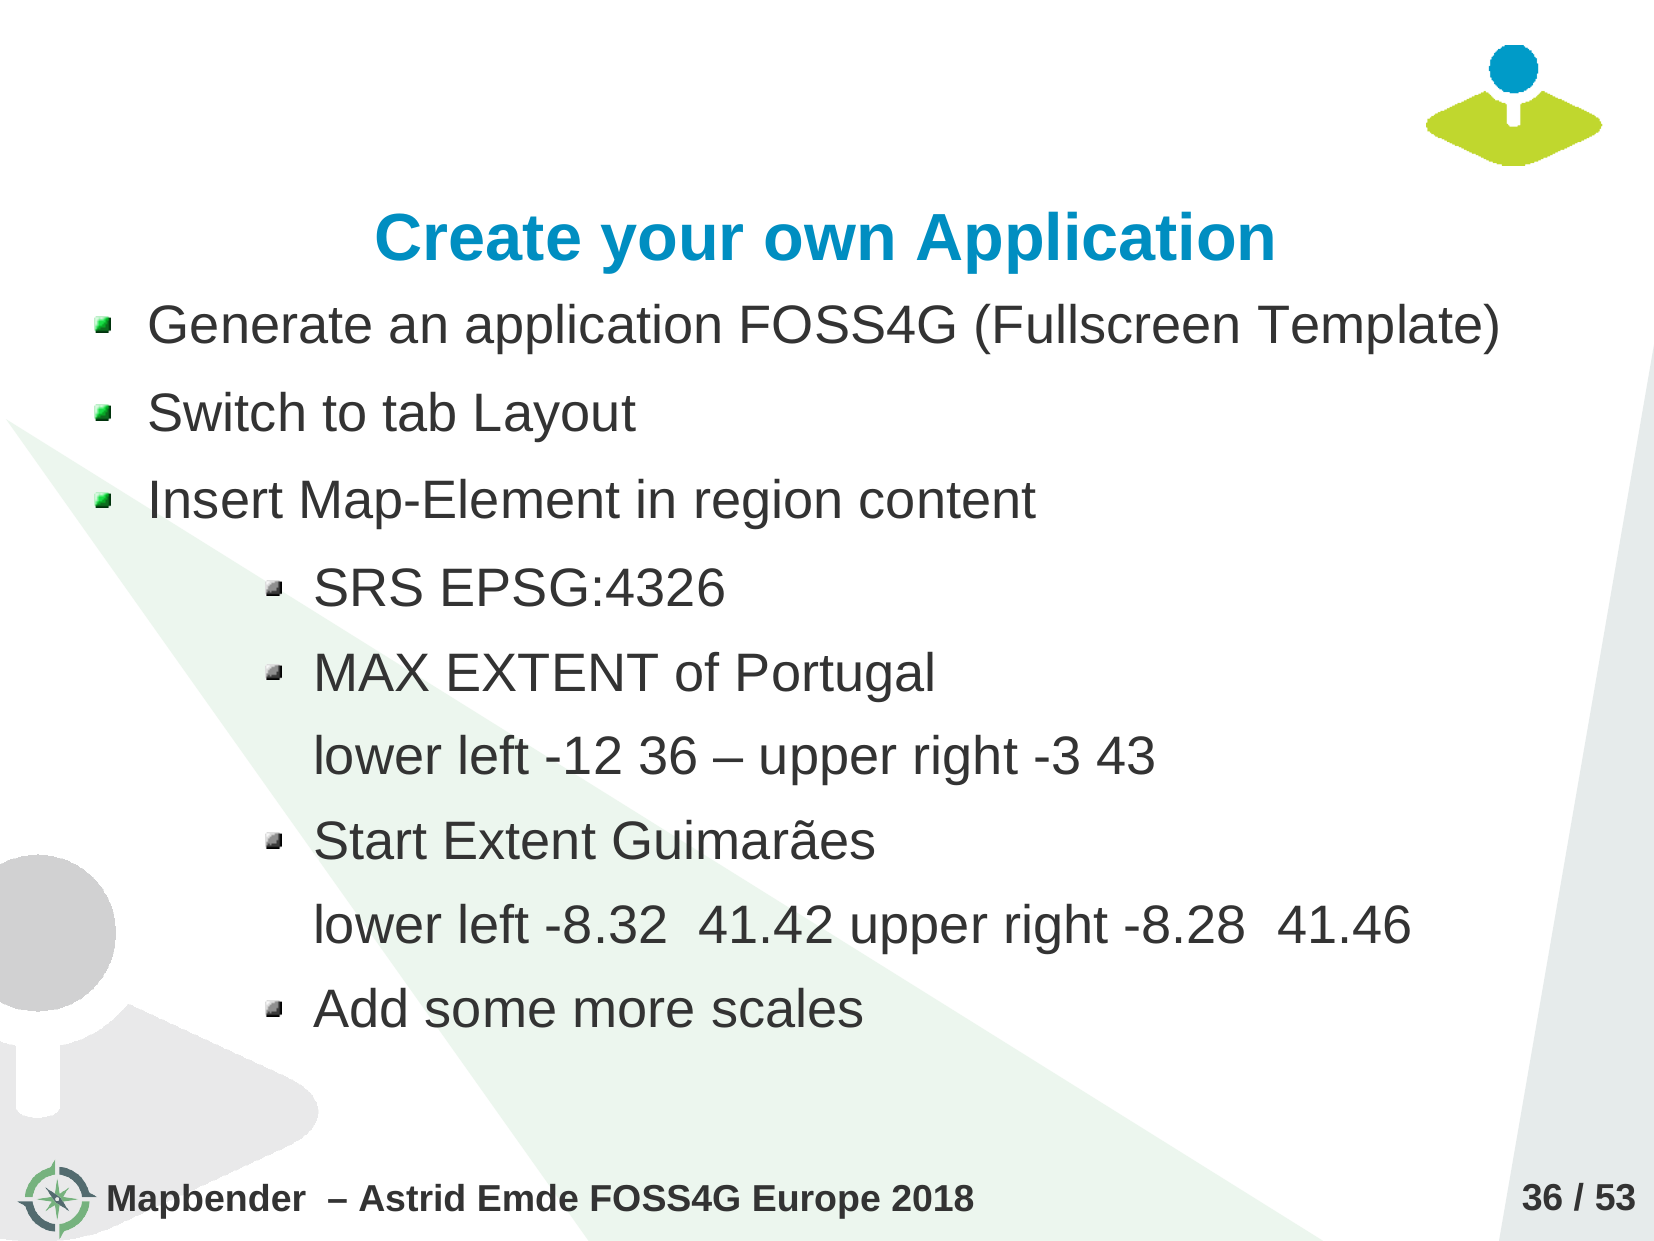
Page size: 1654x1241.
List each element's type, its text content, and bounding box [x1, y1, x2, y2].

list Generate an application FOSS4G (Fullscreen Template) Switch to tab Layout Insert Map-Element in region content SRS EPSG:4326 MAX EXTENT of Portugal lower left -12 36 – upper right -3 43 Start Extent Guimarães lower left -8.32 41.42 upper right -8.28 41.46 Add some more scales [76, 294, 1565, 1100]
picture [1426, 45, 1604, 166]
picture [16, 1158, 98, 1240]
title Create your own Application [82, 188, 1571, 361]
